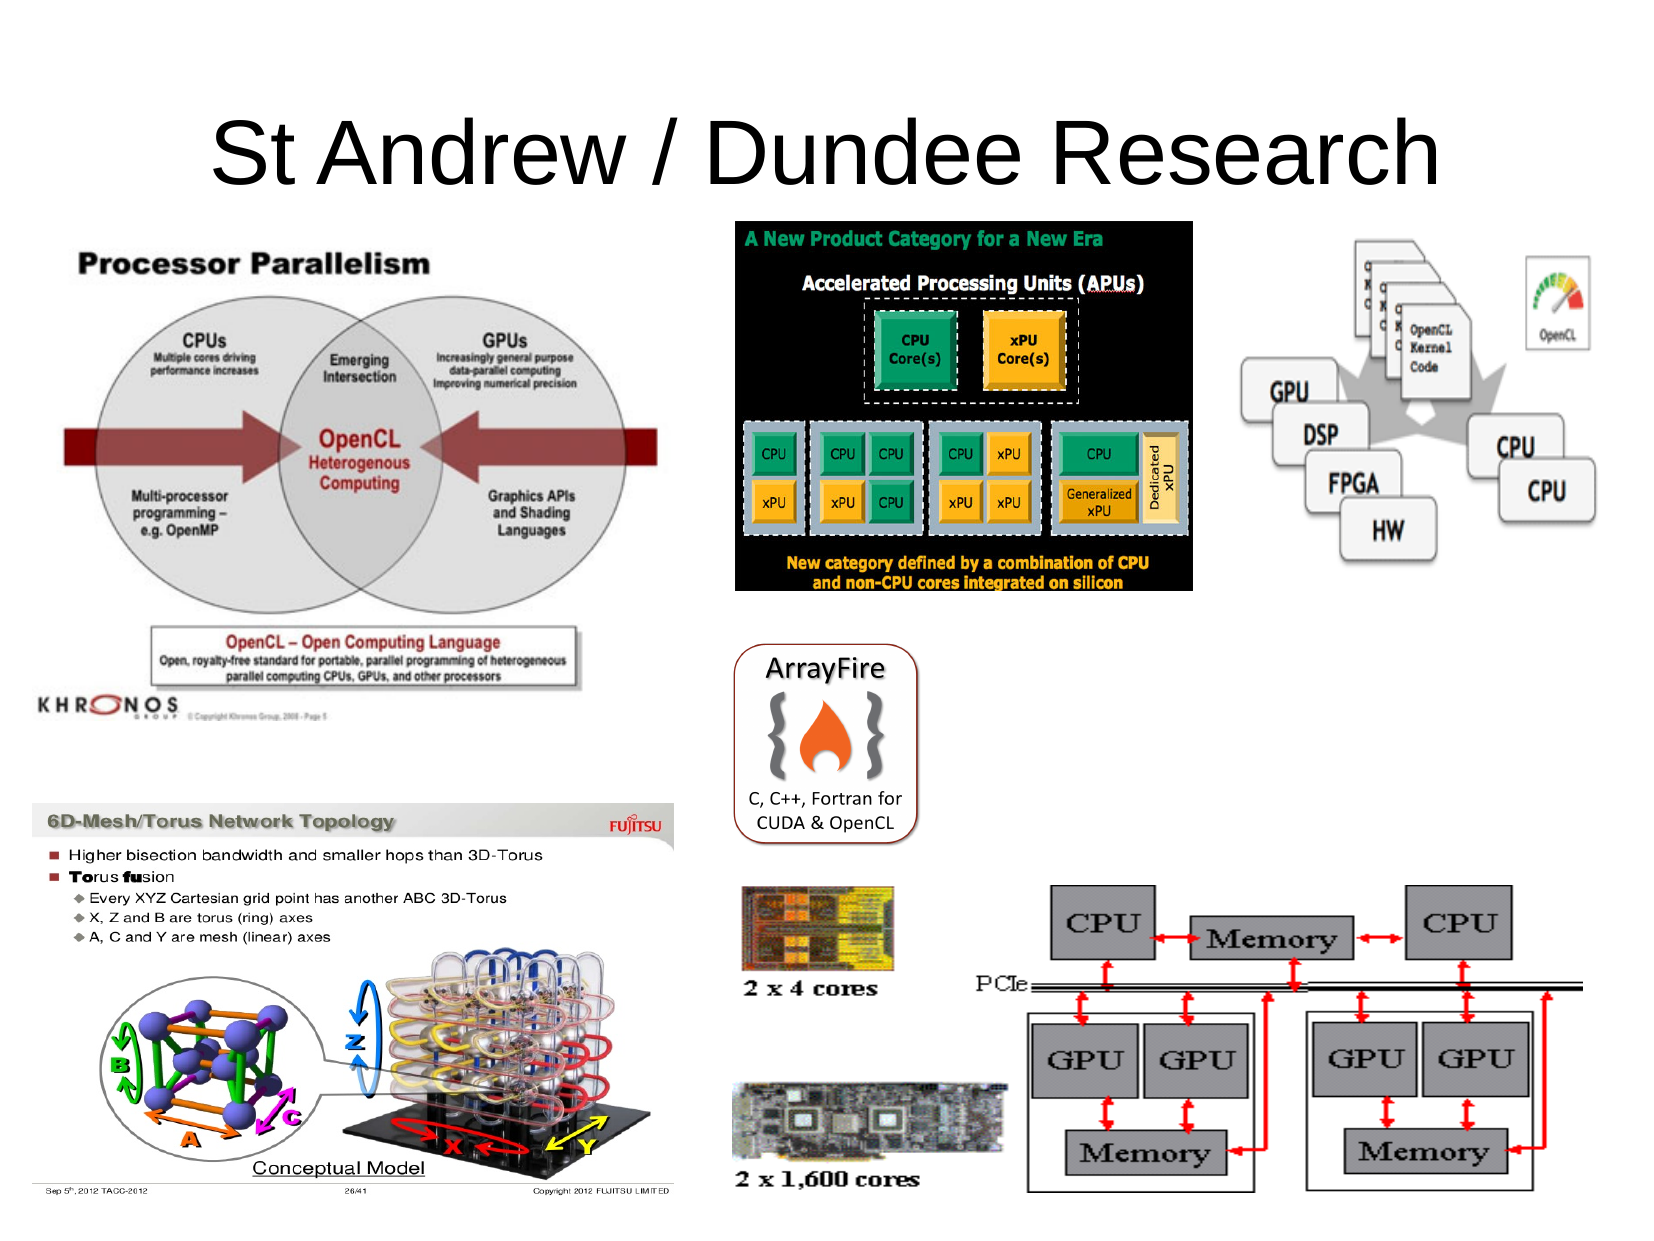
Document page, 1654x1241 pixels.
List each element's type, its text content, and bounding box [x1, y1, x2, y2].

picture [732, 637, 922, 851]
picture [32, 803, 674, 1196]
picture [32, 223, 697, 721]
picture [732, 885, 1583, 1193]
picture [735, 221, 1193, 591]
title St Andrew / Dundee Research [82, 49, 1571, 257]
picture [1216, 224, 1607, 579]
